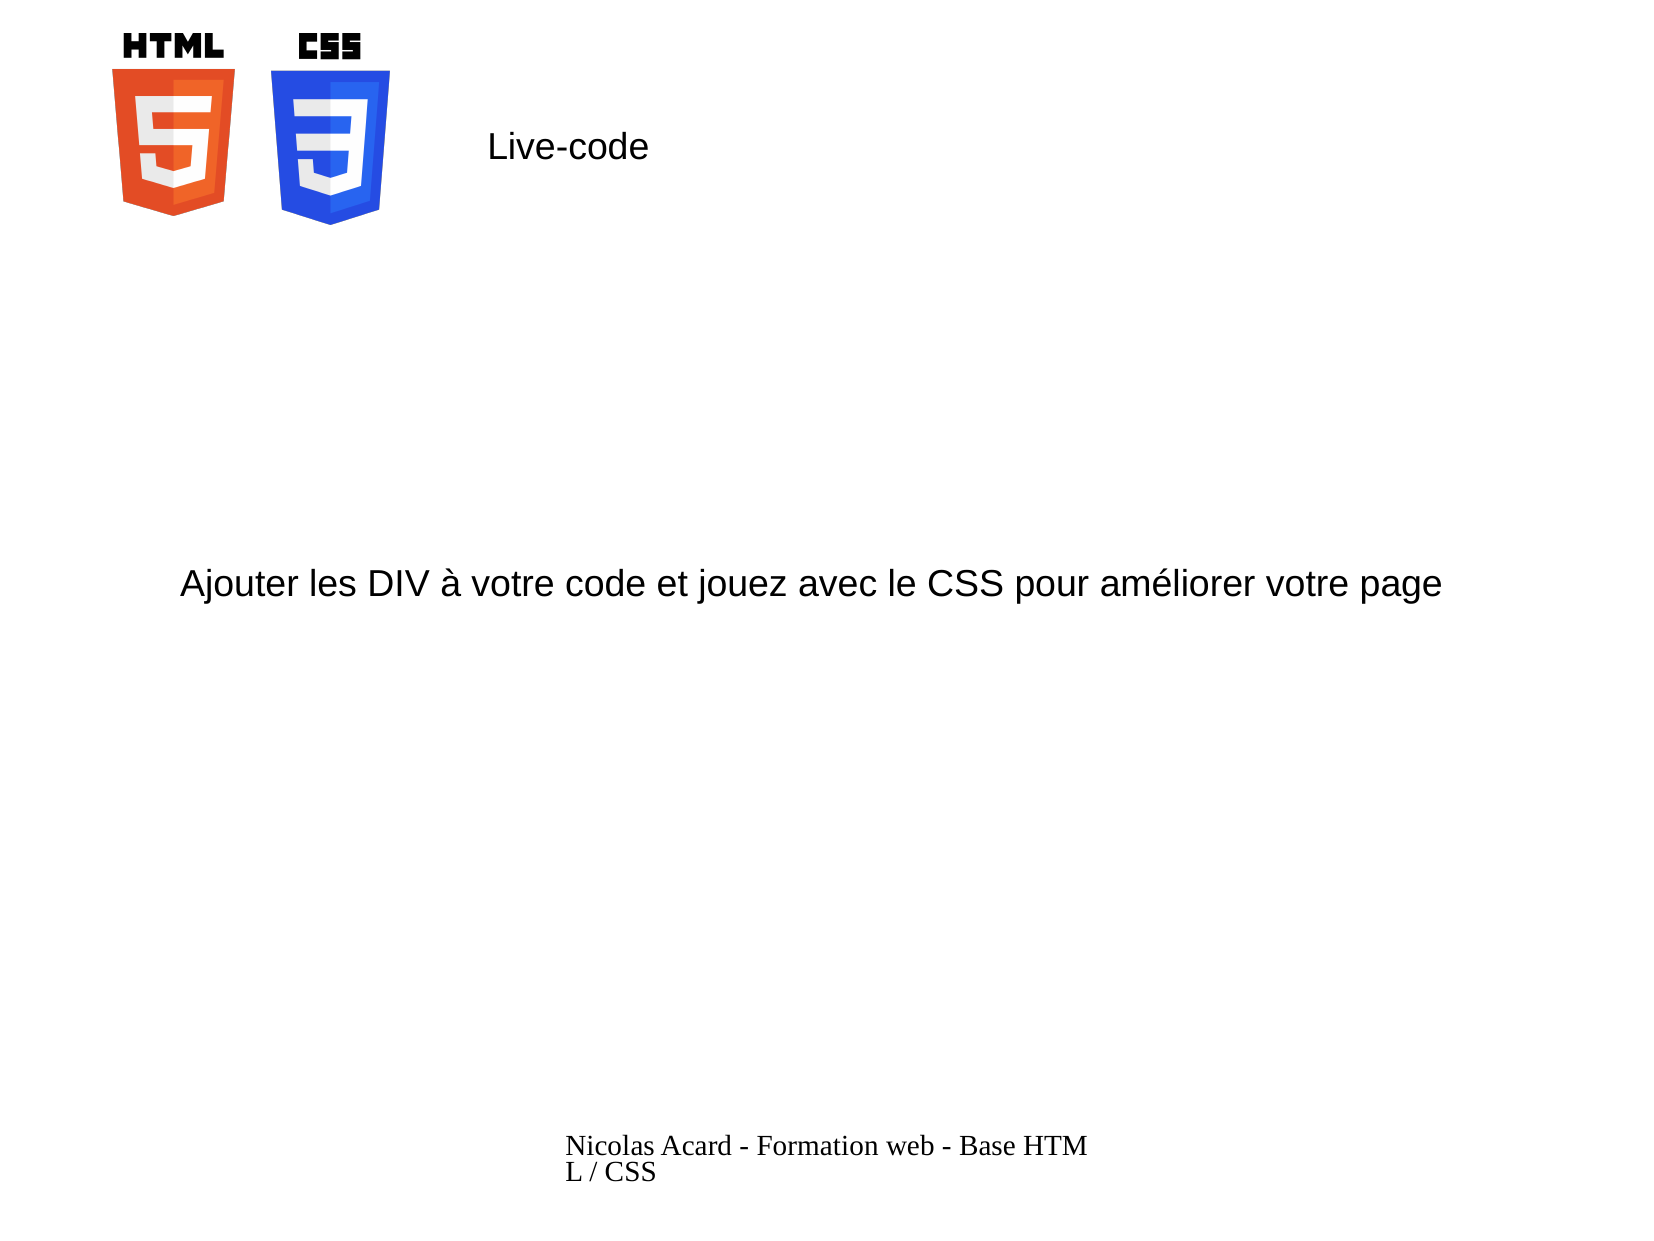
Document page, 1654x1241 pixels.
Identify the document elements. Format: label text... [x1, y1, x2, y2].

picture [271, 33, 390, 225]
picture [87, 33, 260, 216]
text_box Live-code [472, 118, 1382, 175]
text_box Ajouter les DIV à votre code et jouez avec le CSS pour améliorer votre page [165, 555, 1489, 654]
